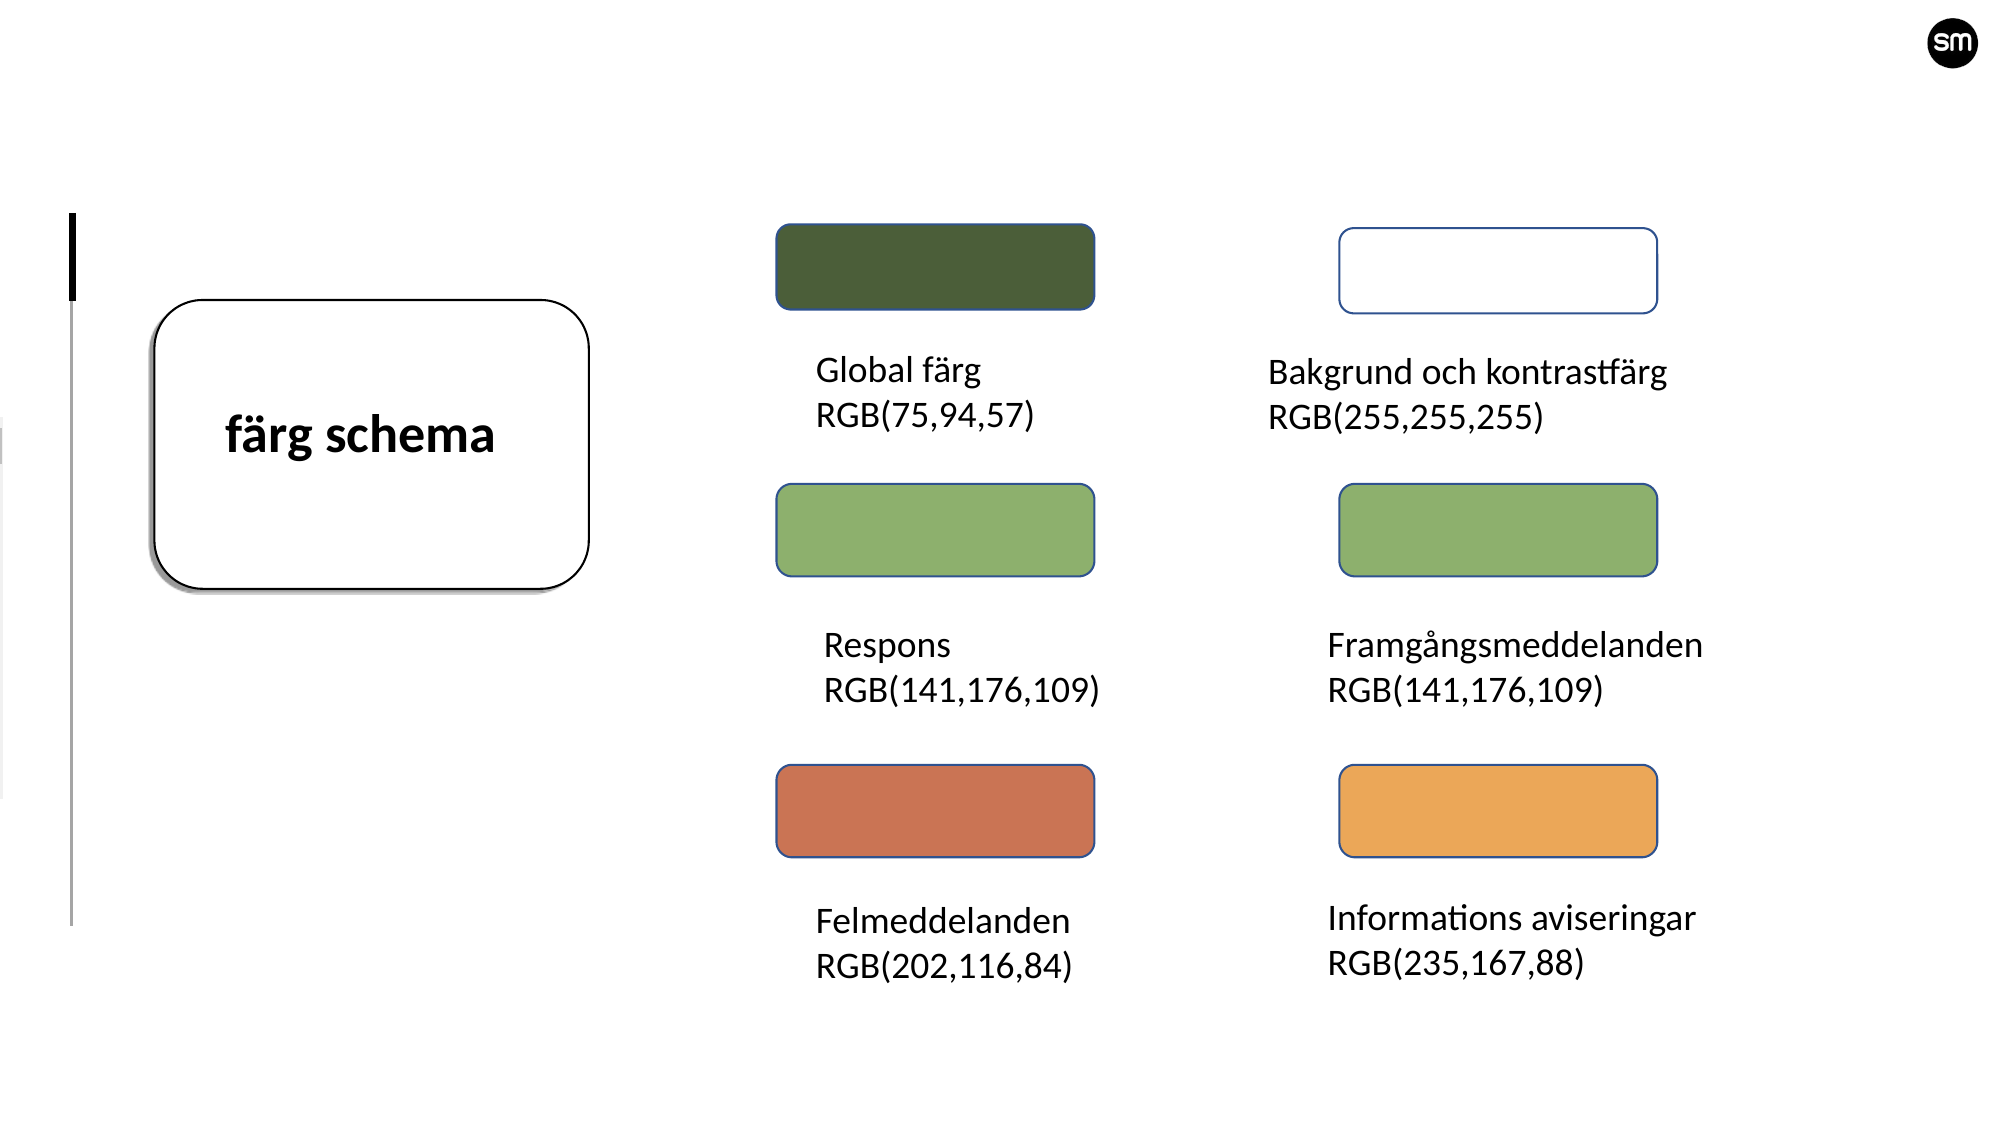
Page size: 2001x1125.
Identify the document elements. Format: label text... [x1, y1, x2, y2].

text_box Framgångsmeddelanden RGB(141,176,109) [1312, 612, 1741, 719]
text_box [776, 483, 1095, 577]
text_box [1339, 228, 1658, 314]
text_box Respons RGB(141,176,109) [808, 612, 1127, 719]
text_box [1339, 764, 1658, 858]
text_box Informations aviseringar RGB(235,167,88) [1312, 885, 1741, 992]
text_box [776, 224, 1095, 310]
text_box Bakgrund och kontrastfärg RGB(255,255,255) [1253, 340, 1770, 447]
text_box [1339, 483, 1658, 577]
list färg schema [210, 397, 545, 484]
text_box Felmeddelanden RGB(202,116,84) [800, 888, 1095, 995]
text_box [776, 764, 1095, 858]
text_box Global färg RGB(75,94,57) [800, 337, 1066, 444]
